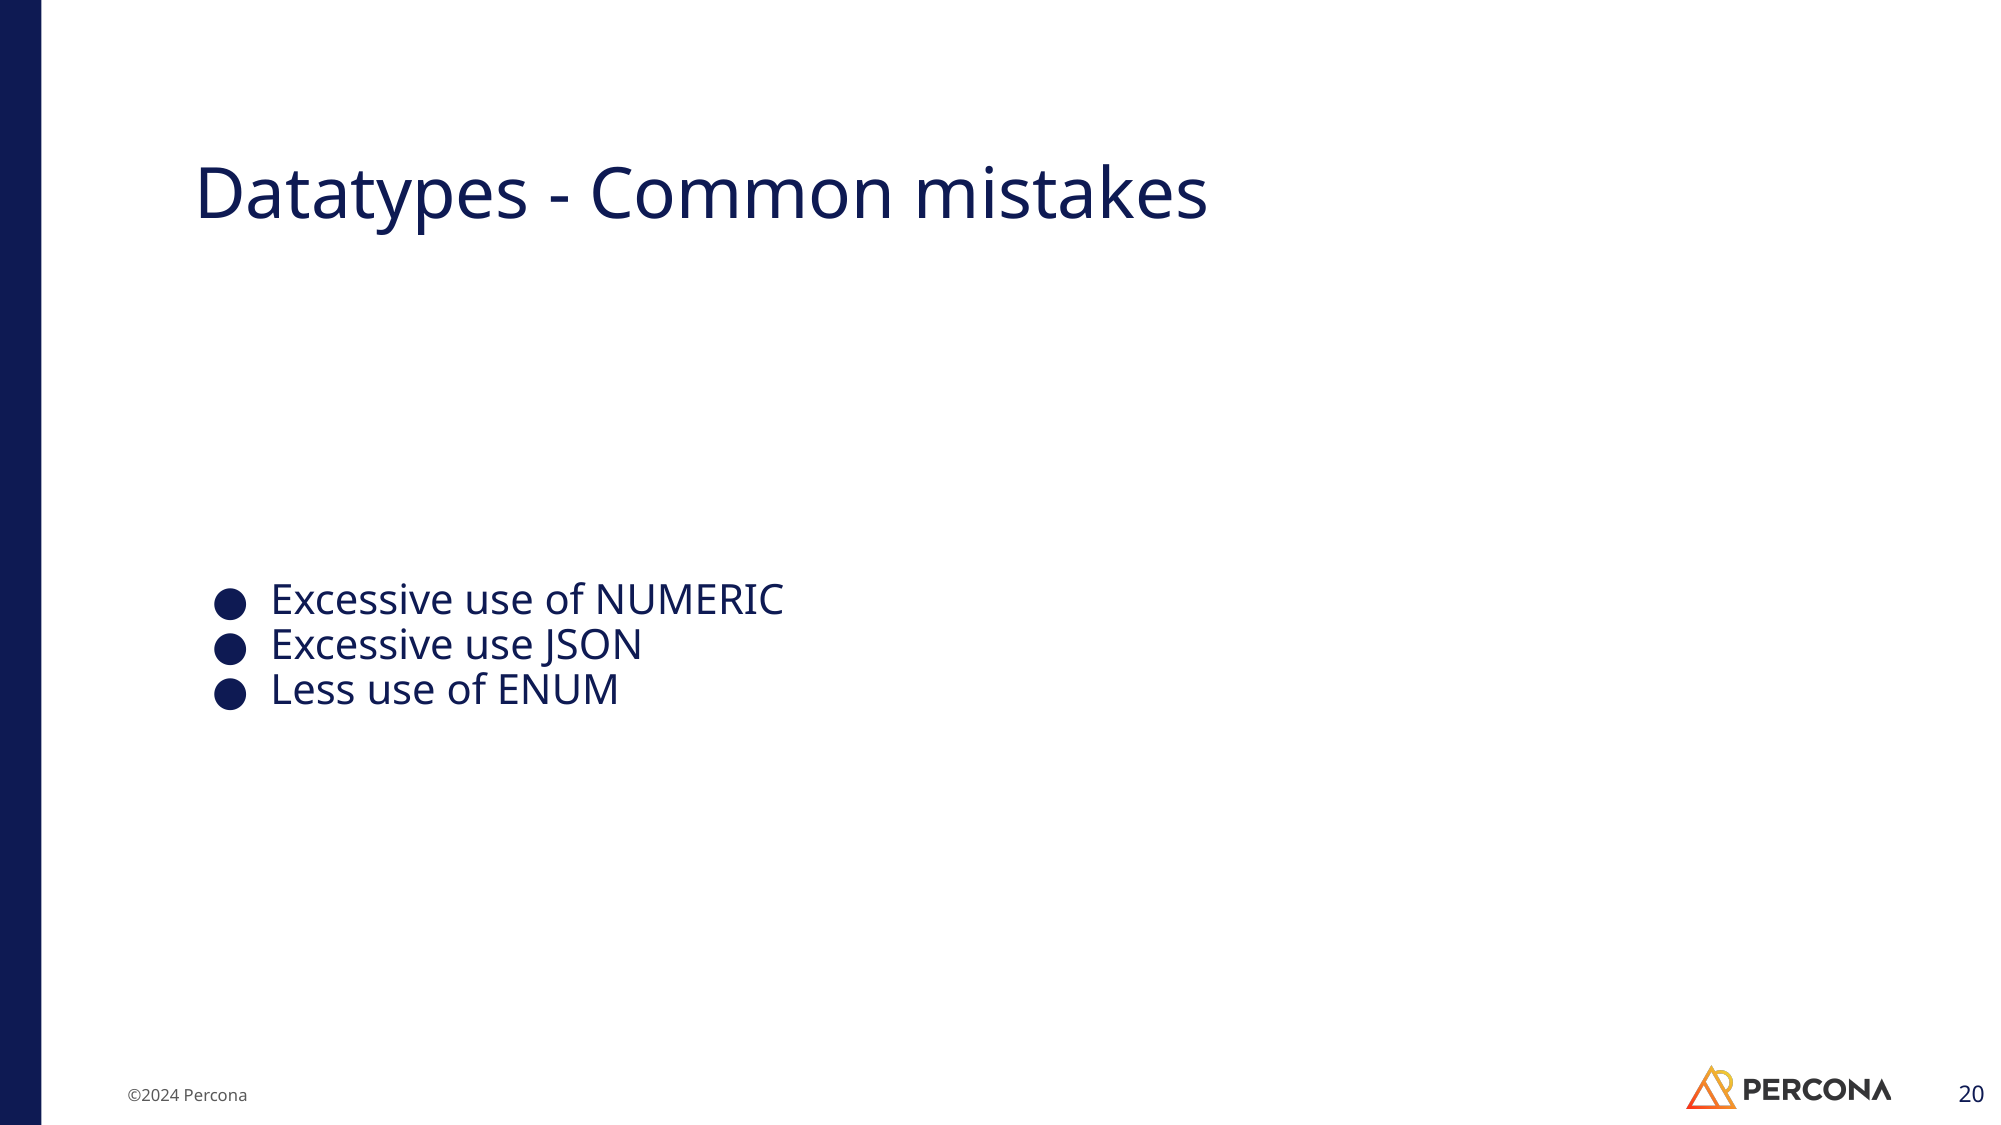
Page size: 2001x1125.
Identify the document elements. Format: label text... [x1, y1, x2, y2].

title Datatypes - Common mistakes [179, 124, 1835, 266]
list Excessive use of NUMERIC Excessive use JSON Less use of ENUM [180, 310, 1835, 982]
picture [1686, 1065, 1748, 1109]
slide_number <number> [1748, 1065, 2000, 1125]
